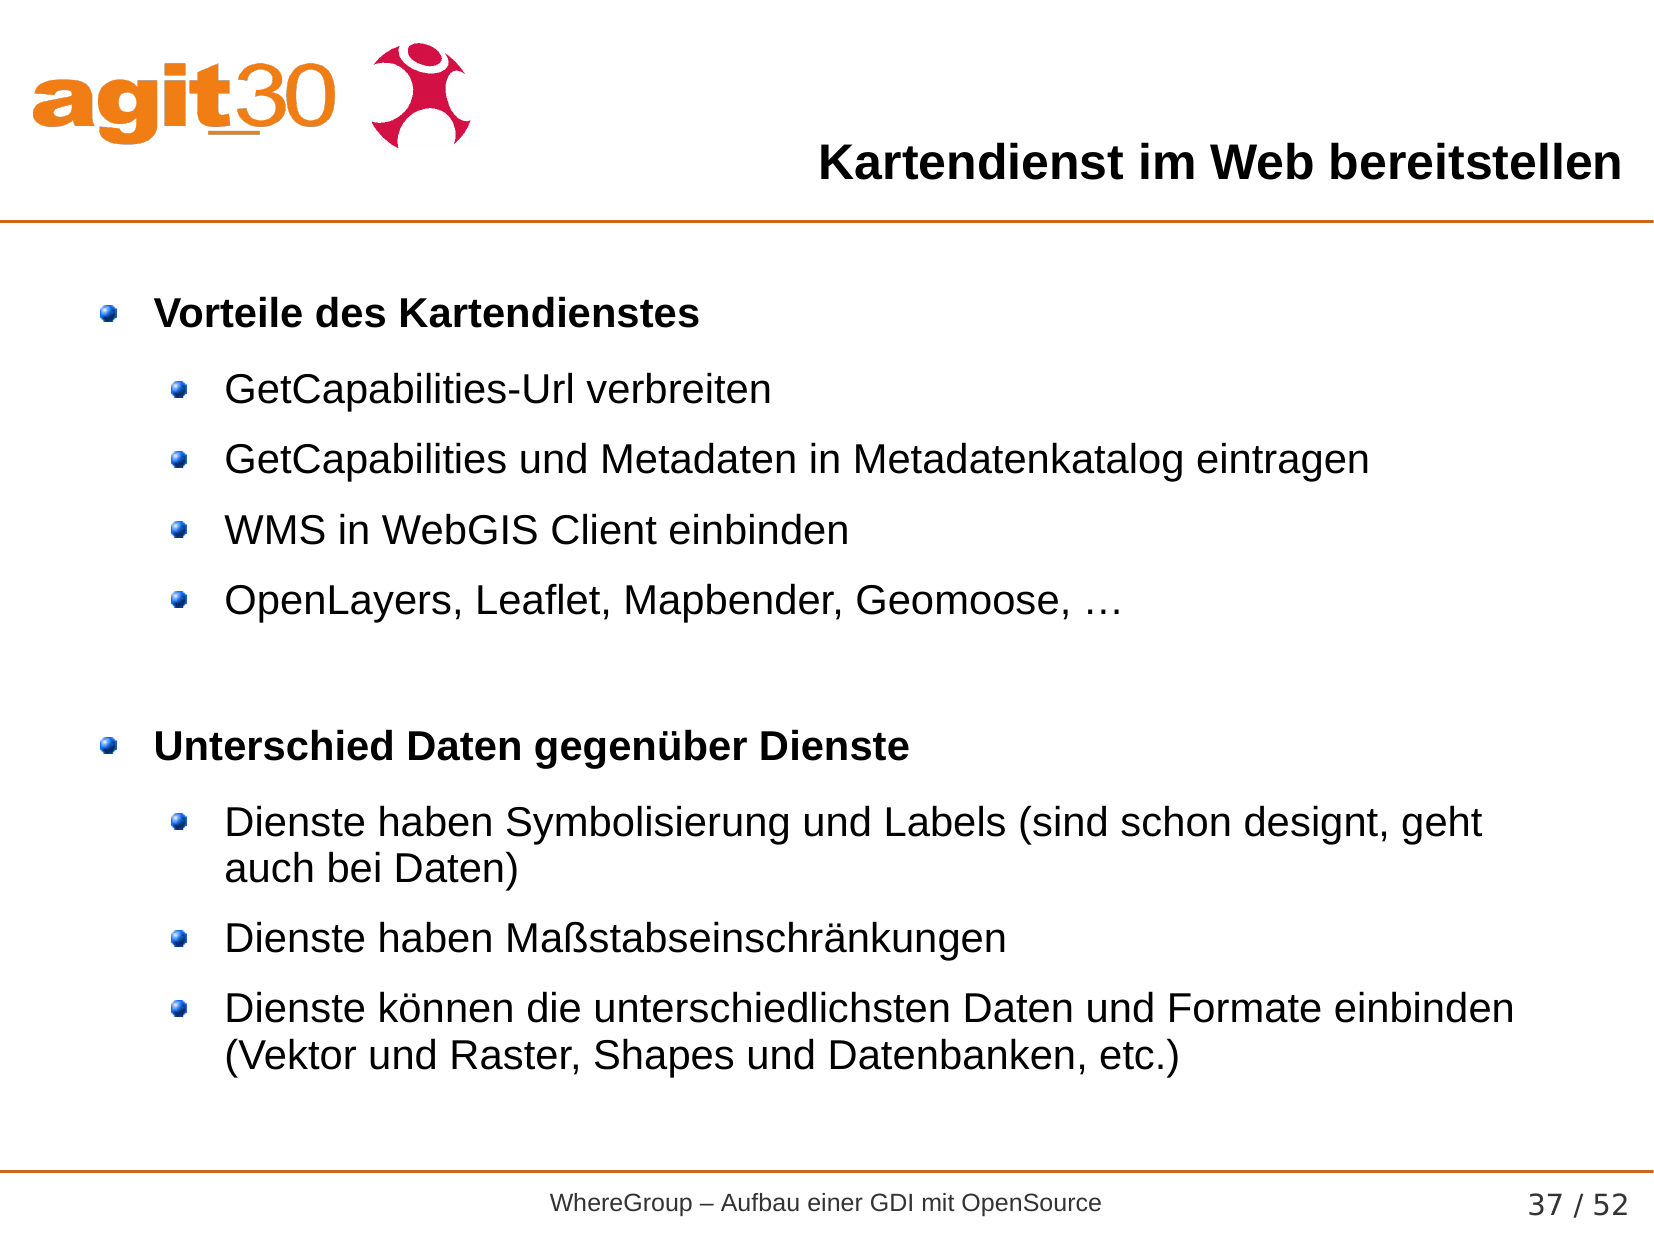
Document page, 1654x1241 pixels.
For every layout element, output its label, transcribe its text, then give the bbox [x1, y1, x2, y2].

list Vorteile des Kartendienstes GetCapabilities-Url verbreiten GetCapabilities und Metadaten in Metadatenkatalog eintragen WMS in WebGIS Client einbinden OpenLayers, Leaflet, Mapbender, Geomoose, … Unterschied Daten gegenüber Dienste Dienste haben Symbolisierung und Labels (sind schon designt, geht auch bei Daten) Dienste haben Maßstabseinschränkungen Dienste können die unterschiedlichsten Daten und Formate einbinden (Vektor und Raster, Shapes und Datenbanken, etc.) [82, 290, 1571, 1109]
title Kartendienst im Web bereitstellen [236, 118, 1625, 207]
picture [29, 58, 340, 148]
